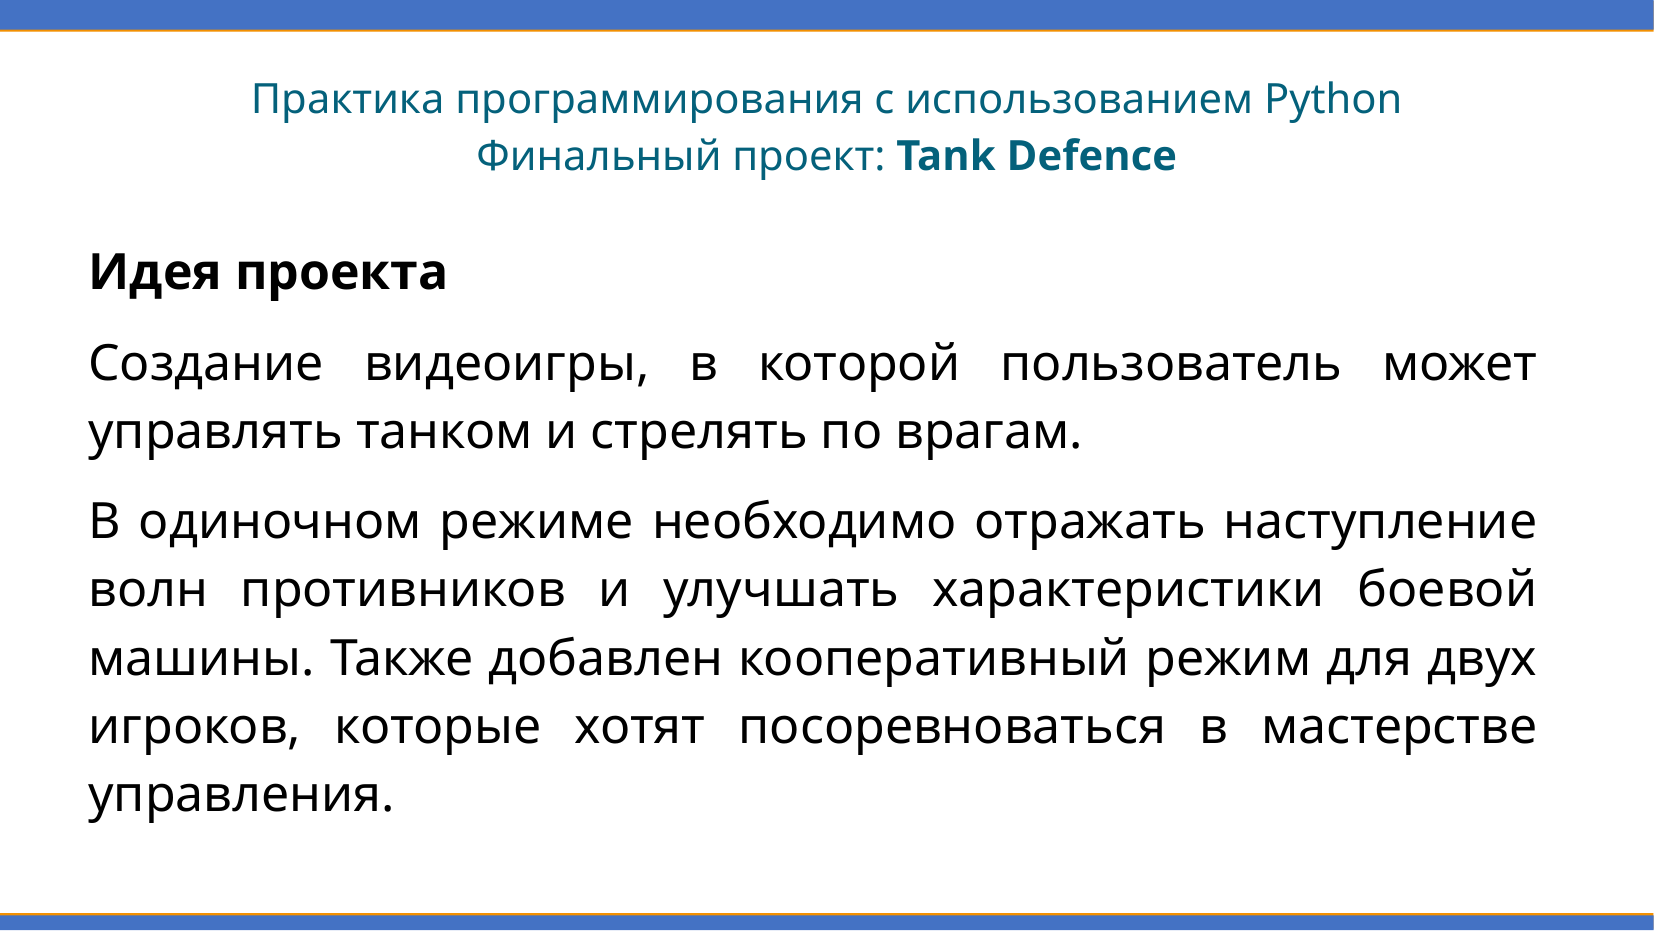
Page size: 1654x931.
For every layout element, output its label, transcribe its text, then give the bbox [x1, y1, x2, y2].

title Практика программирования с использованием Python Финальный проект: Tank Defence [88, 44, 1565, 207]
list Идея проекта Создание видеоигры, в которой пользователь может управлять танком и стрелять по врагам. В одиночном режиме необходимо отражать наступление волн противников и улучшать характеристики боевой машины. Также добавлен кооперативный режим для двух игроков, которые хотят посоревноваться в мастерстве управления. [88, 236, 1565, 901]
